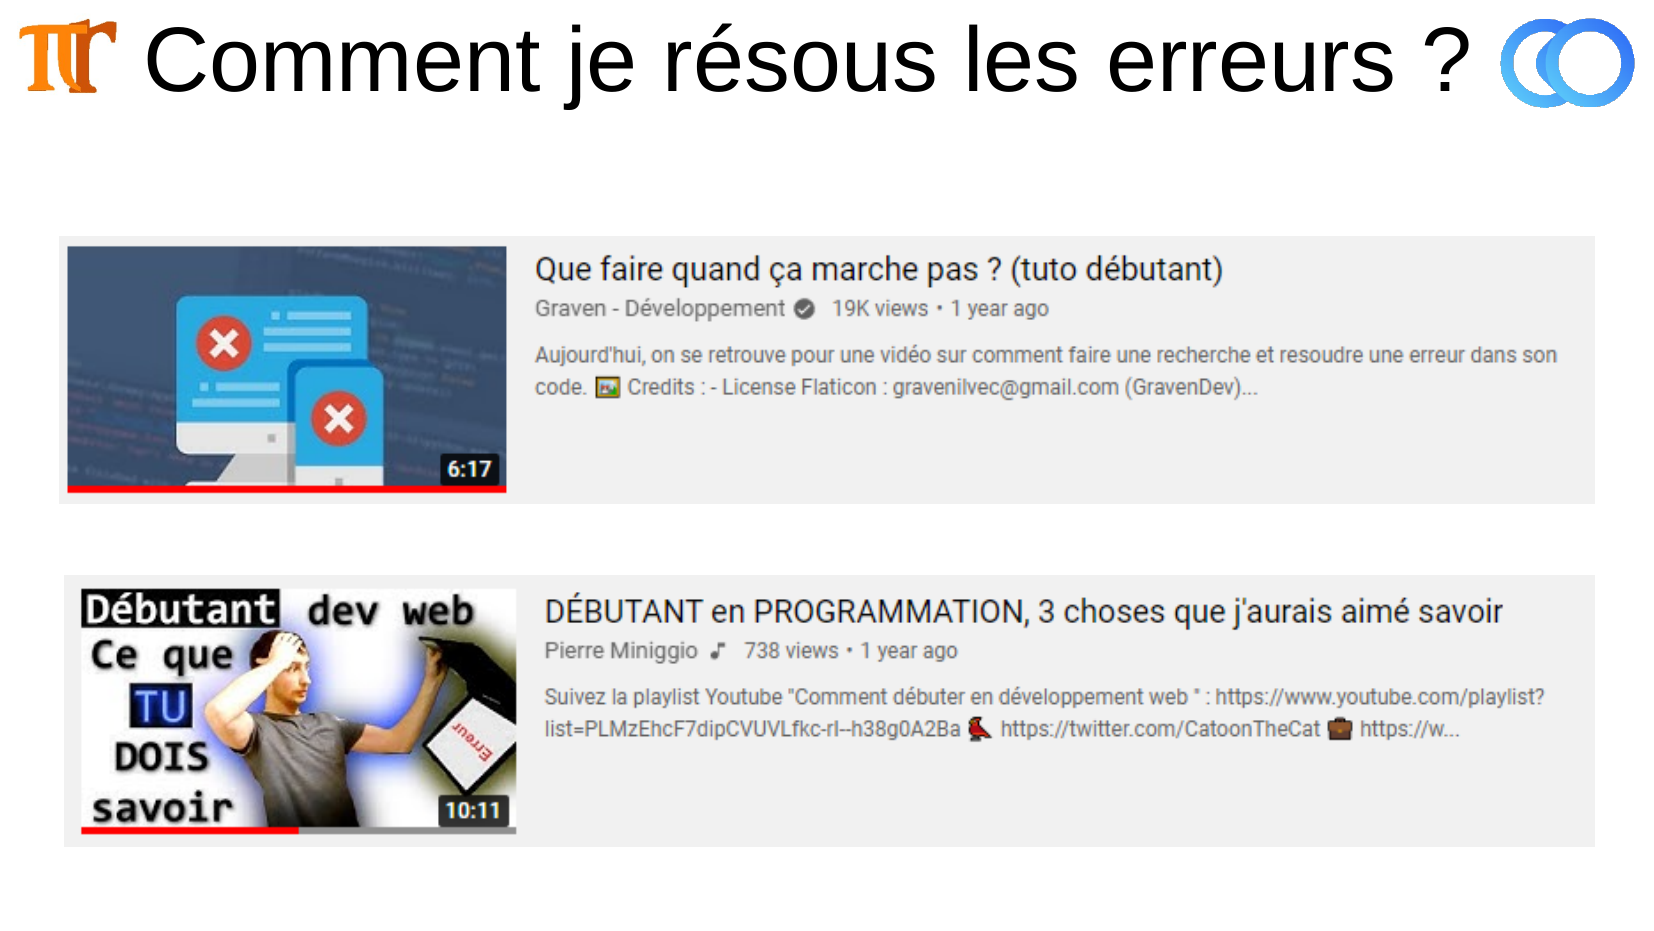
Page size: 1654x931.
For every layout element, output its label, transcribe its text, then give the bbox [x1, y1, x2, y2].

picture [17, 5, 119, 107]
title Comment je résous les erreurs ? [64, 6, 1450, 113]
picture [64, 575, 1595, 847]
picture [1450, 0, 1654, 142]
picture [59, 236, 1595, 504]
